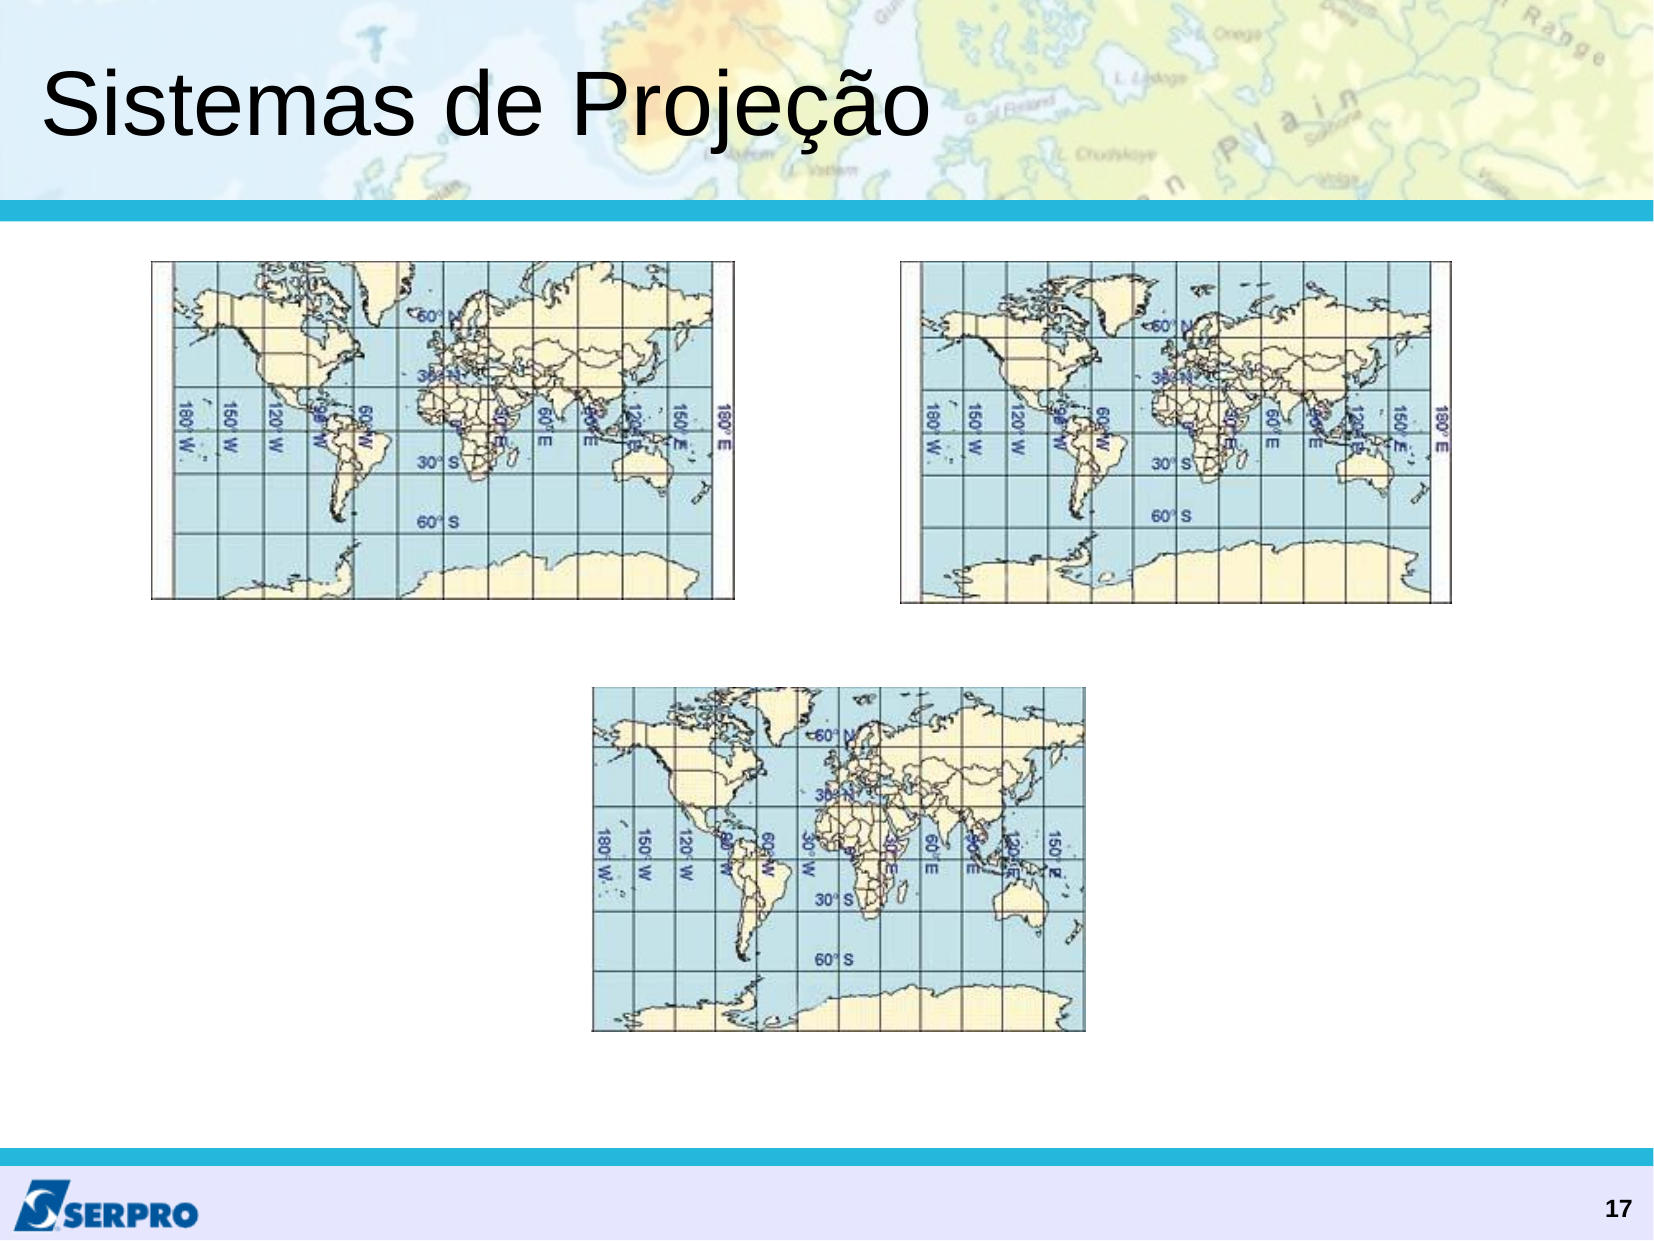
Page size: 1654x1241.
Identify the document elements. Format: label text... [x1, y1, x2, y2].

title Sistemas de Projeção [40, 49, 1614, 159]
picture [10, 1177, 201, 1235]
picture [151, 261, 735, 600]
picture [900, 261, 1452, 604]
picture [591, 687, 1086, 1032]
